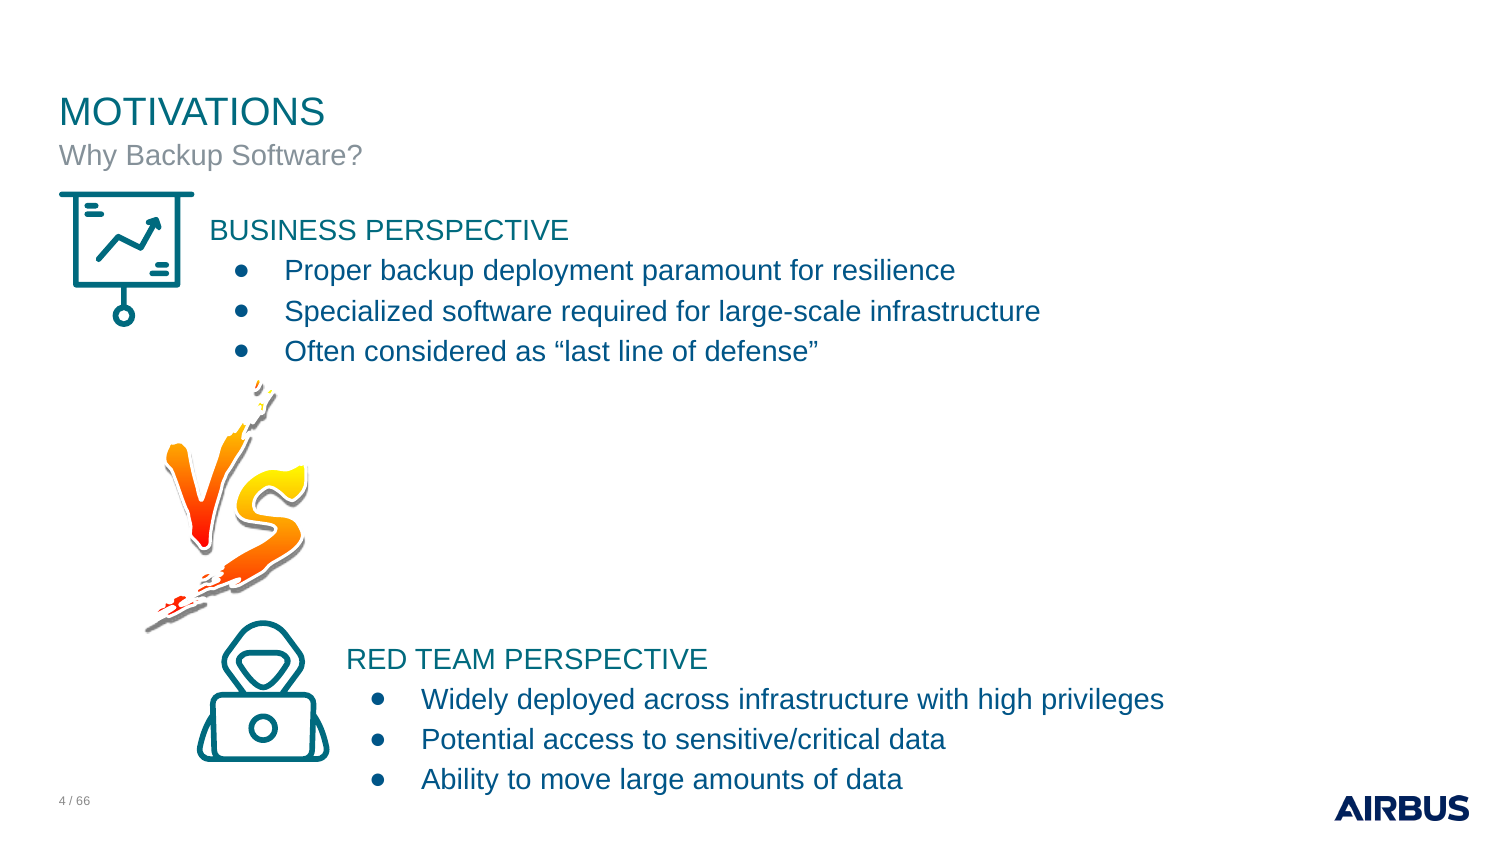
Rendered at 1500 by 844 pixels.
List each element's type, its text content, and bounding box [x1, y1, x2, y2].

text_box [58, 191, 195, 327]
title MOTIVATIONS Why Backup Software? [58, 80, 1441, 192]
text_box BUSINESS PERSPECTIVE Proper backup deployment paramount for resilience Specialized software required for large-scale infrastructure Often considered as “last line of defense” [194, 179, 1201, 383]
text_box [196, 620, 330, 762]
text_box RED TEAM PERSPECTIVE Widely deployed across infrastructure with high privileges Potential access to sensitive/critical data Ability to move large amounts of data [331, 607, 1182, 811]
text_box [164, 388, 275, 549]
text_box [253, 378, 262, 391]
picture [1334, 795, 1469, 821]
text_box [144, 461, 307, 626]
